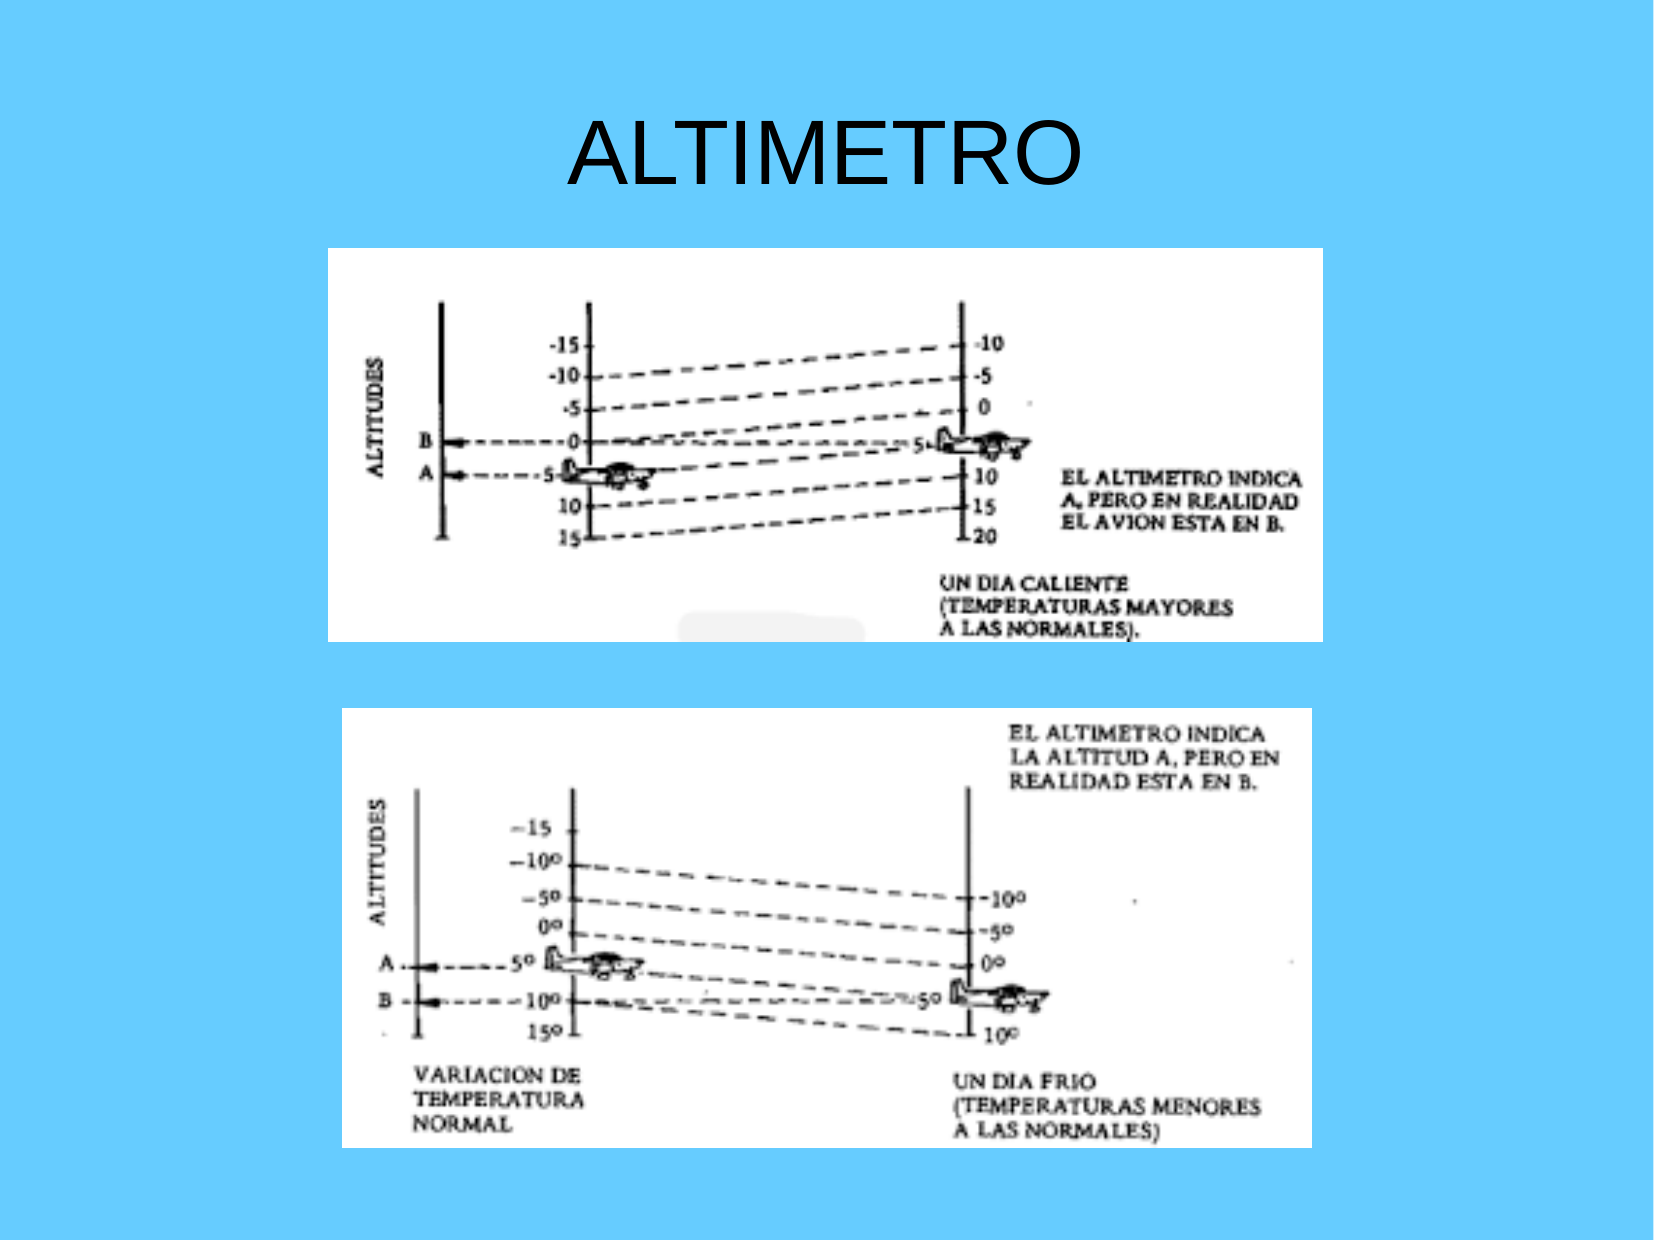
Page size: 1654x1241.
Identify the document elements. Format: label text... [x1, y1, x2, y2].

picture [328, 248, 1323, 642]
picture [342, 708, 1312, 1148]
title ALTIMETRO [82, 49, 1571, 257]
